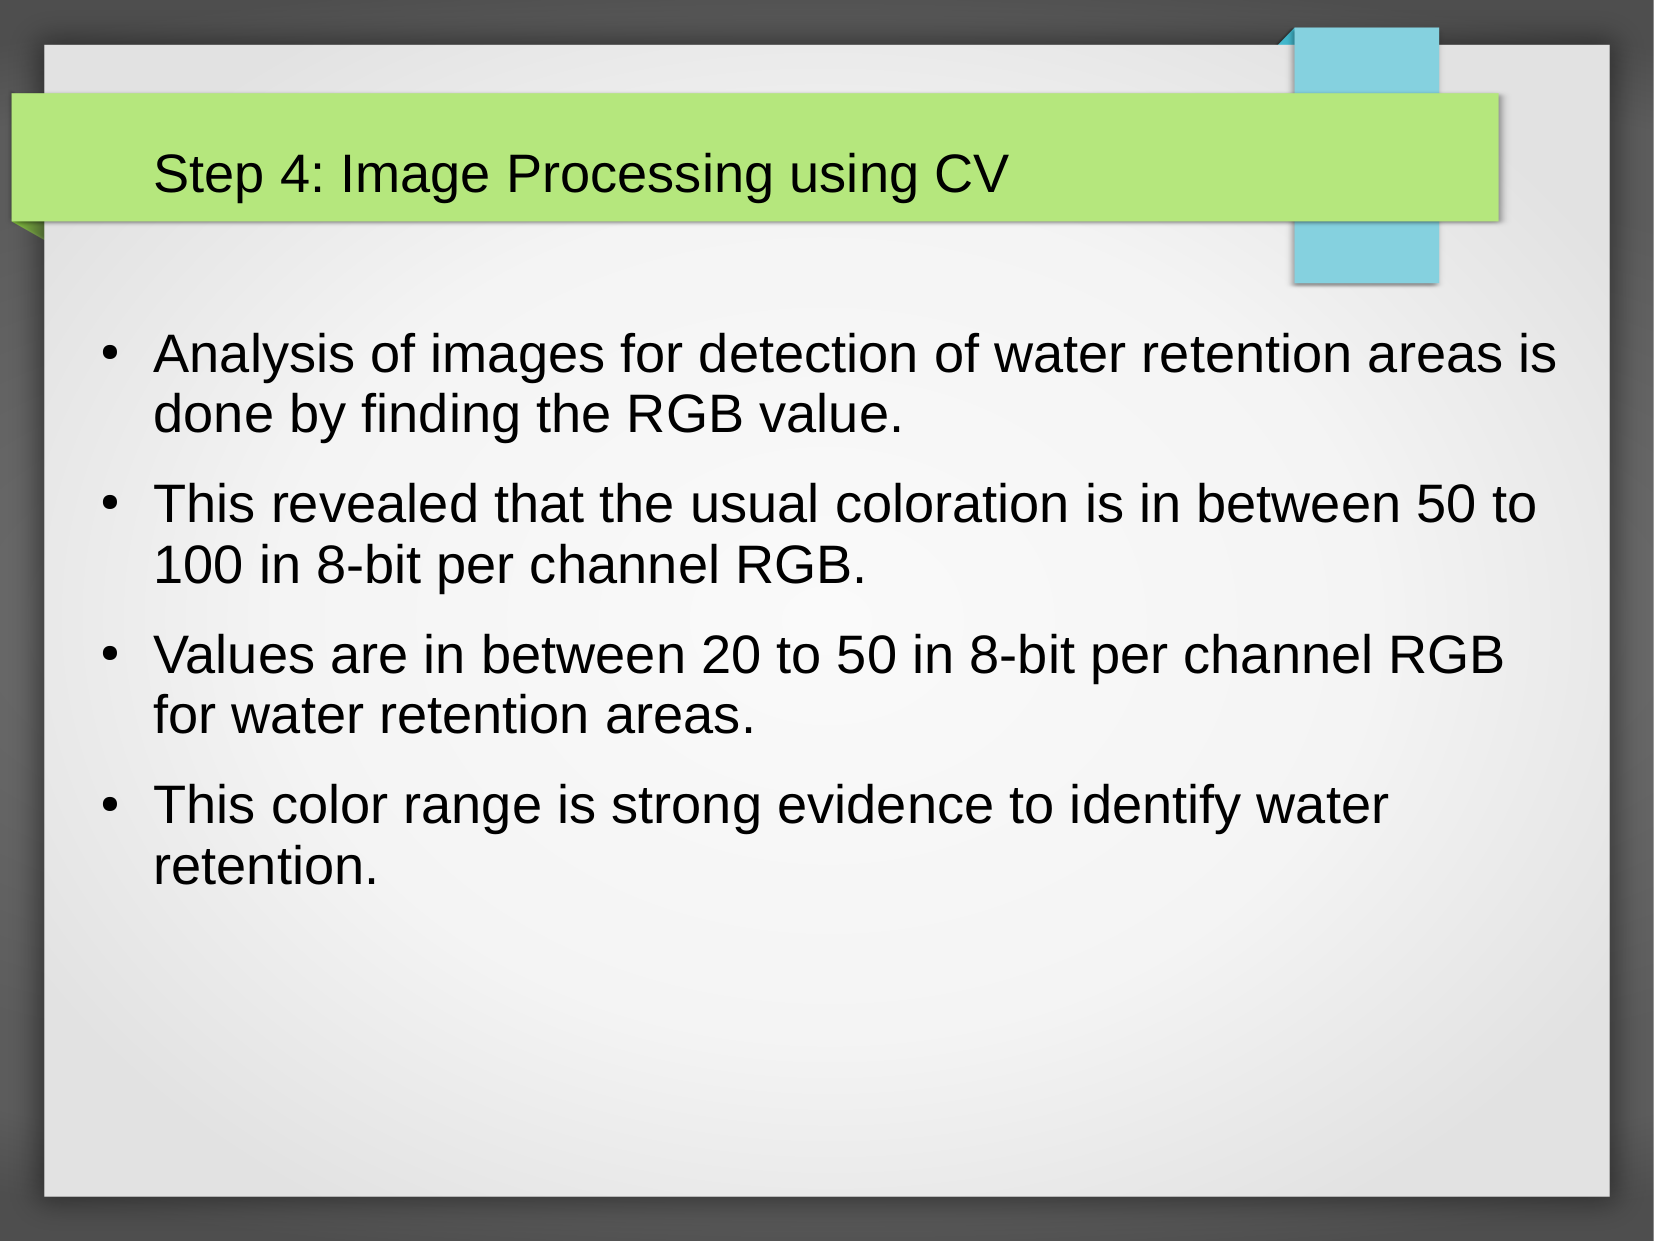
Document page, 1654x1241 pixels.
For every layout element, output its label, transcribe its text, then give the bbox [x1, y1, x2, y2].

picture [0, 0, 1654, 1241]
list Step 4: Image Processing using CV Analysis of images for detection of water retention areas is done by finding the RGB value. This revealed that the usual coloration is in between 50 to 100 in 8-bit per channel RGB. Values are in between 20 to 50 in 8-bit per channel RGB for water retention areas. This color range is strong evidence to identify water retention. [82, 82, 1571, 1146]
